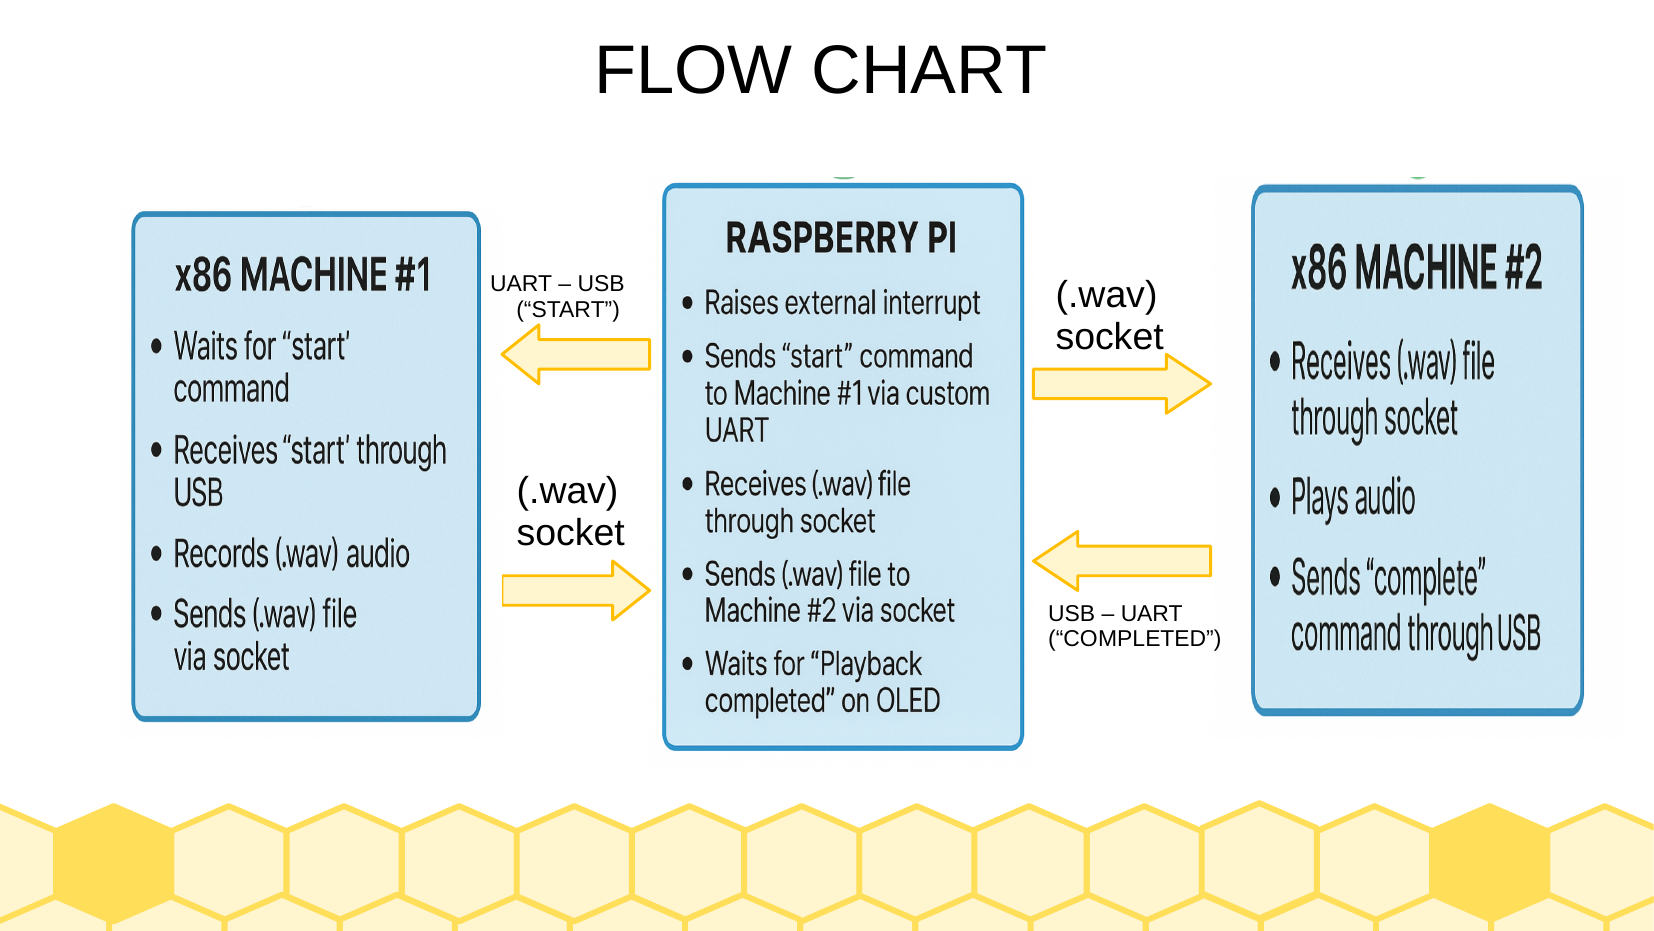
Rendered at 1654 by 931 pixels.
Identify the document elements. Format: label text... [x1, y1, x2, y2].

text_box [1033, 531, 1211, 591]
text_box [1033, 354, 1211, 414]
picture [118, 206, 502, 739]
text_box [502, 562, 650, 621]
picture [1210, 177, 1625, 739]
text_box (.wav) socket [501, 462, 650, 562]
text_box (.wav) socket [1040, 265, 1241, 323]
text_box [501, 324, 650, 384]
text_box UART – USB (“START”) [475, 263, 753, 321]
title FLOW CHART [76, 0, 1565, 148]
text_box USB – UART (“COMPLETED”) [1033, 592, 1252, 650]
picture [649, 177, 1034, 768]
